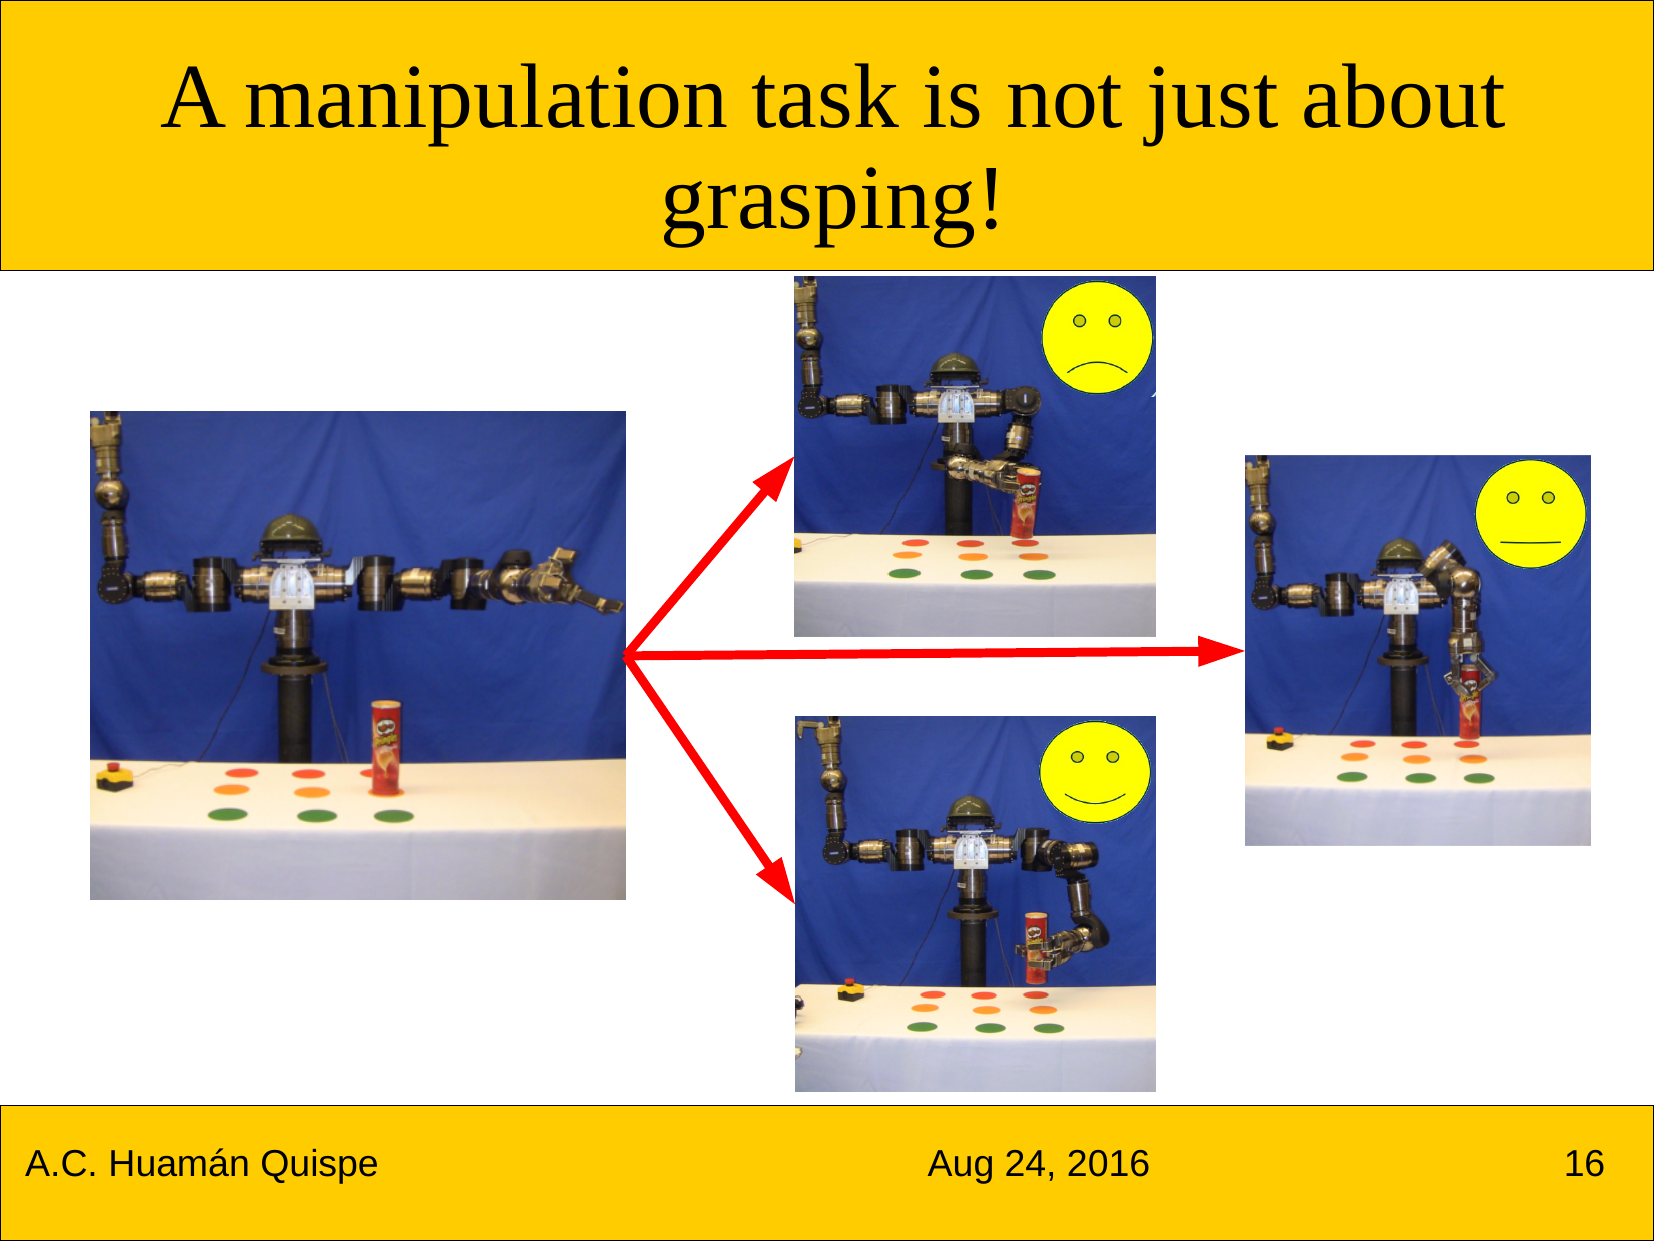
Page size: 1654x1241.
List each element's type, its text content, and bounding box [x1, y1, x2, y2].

title A manipulation task is not just about grasping! [90, 43, 1579, 251]
picture [795, 716, 1156, 1092]
picture [1245, 453, 1591, 846]
picture [794, 276, 1156, 637]
picture [90, 411, 626, 901]
